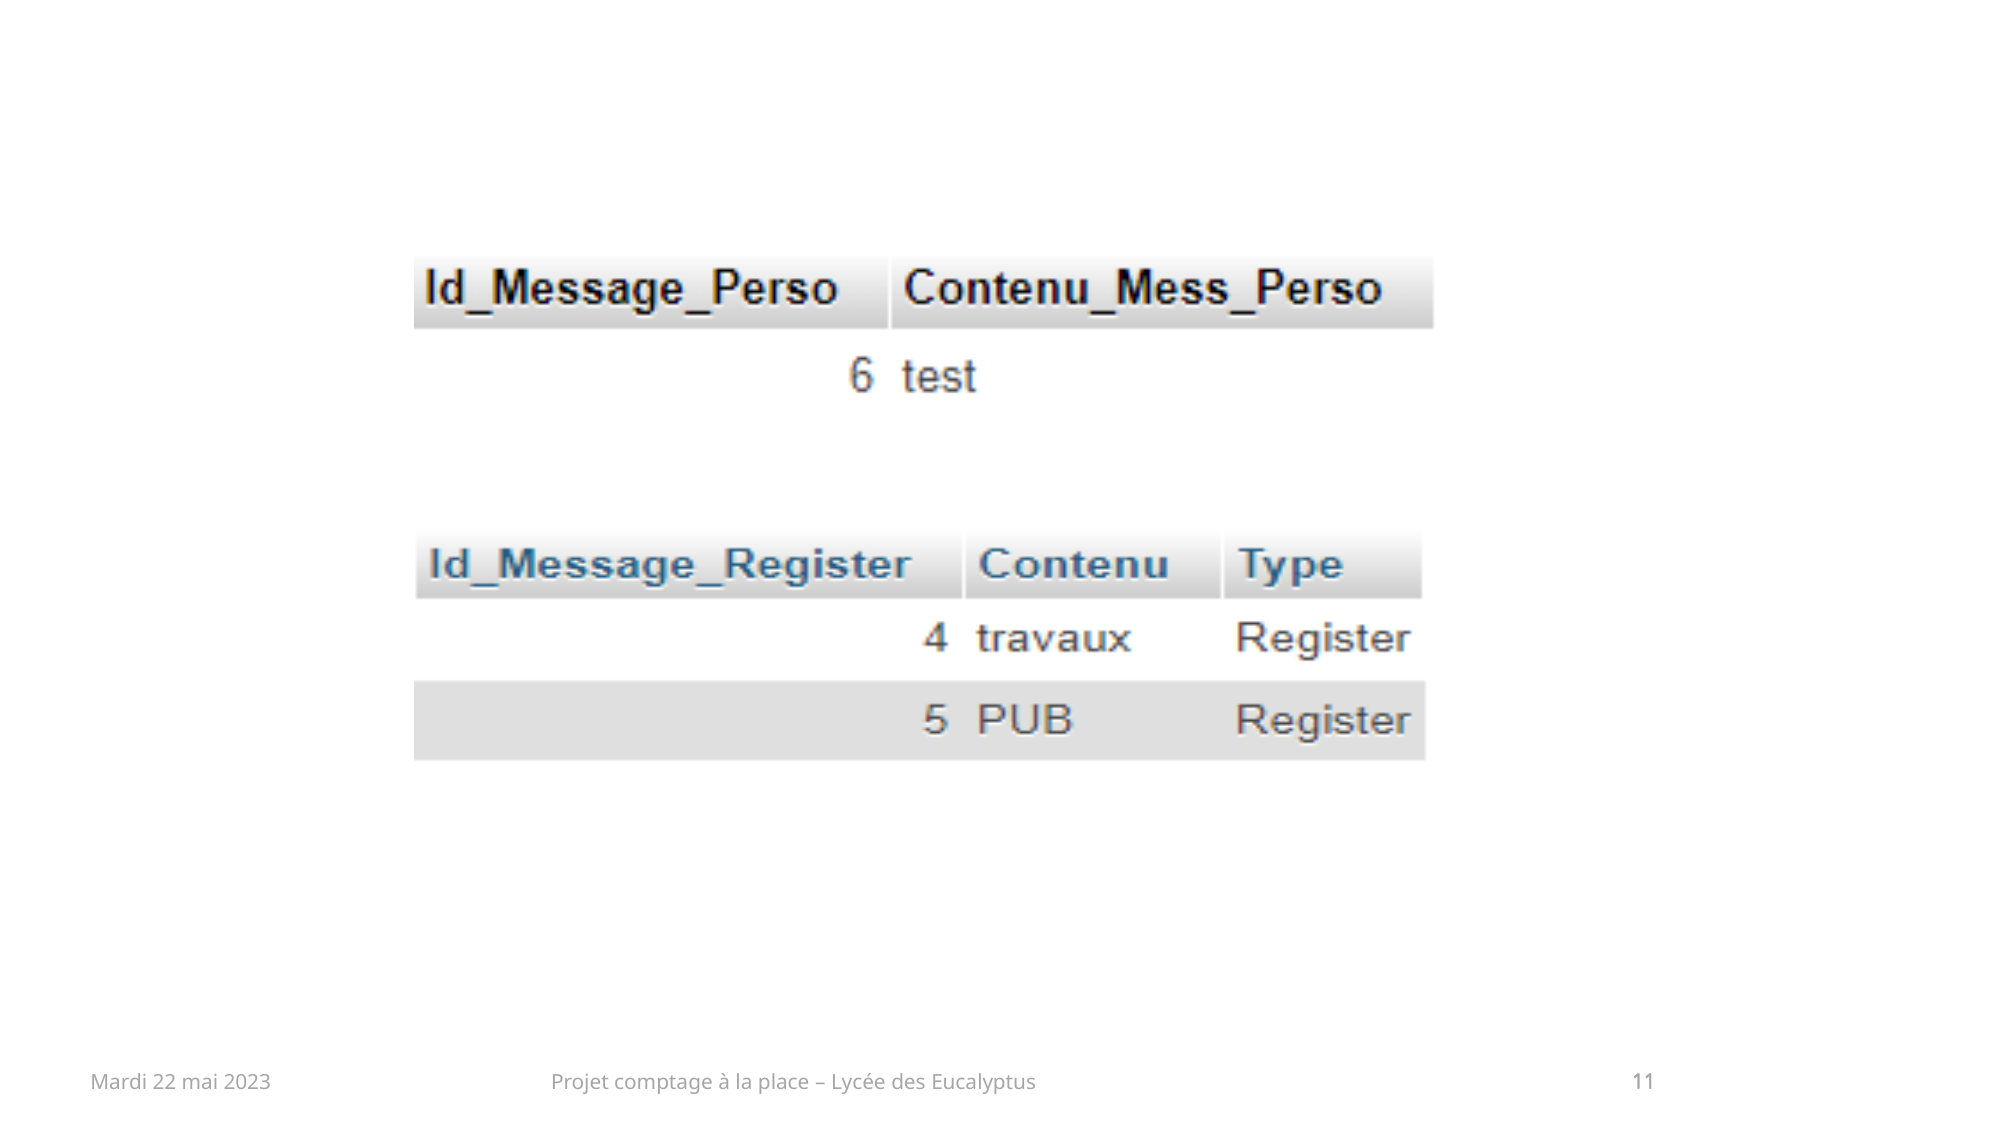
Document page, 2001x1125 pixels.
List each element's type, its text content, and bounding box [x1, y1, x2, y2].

text_box Mardi 22 mai 2023 [90, 1067, 522, 1093]
picture [414, 256, 1480, 439]
text_box Projet comptage à la place – Lycée des Eucalyptus [551, 1067, 1598, 1093]
text_box [1632, 1067, 1910, 1093]
picture [414, 521, 1441, 776]
